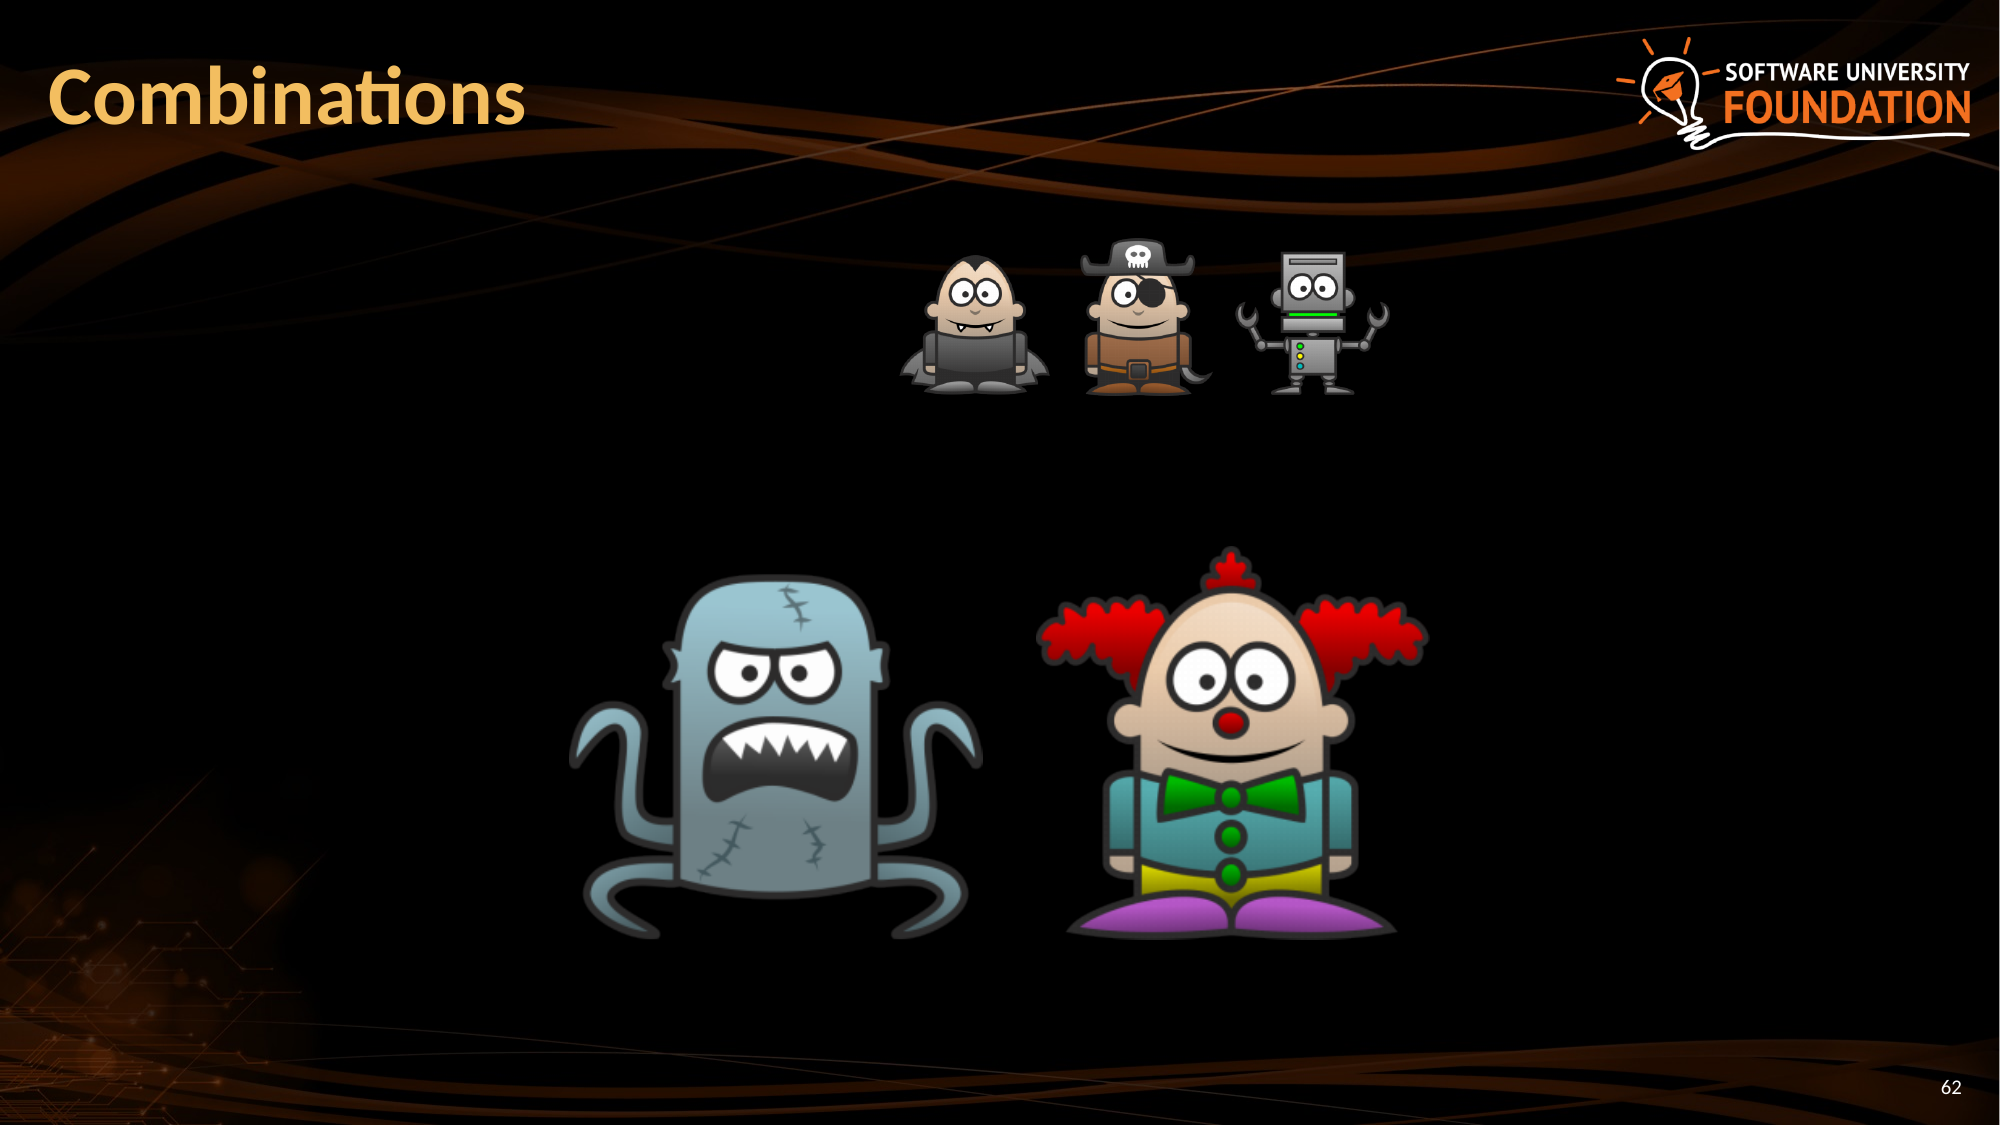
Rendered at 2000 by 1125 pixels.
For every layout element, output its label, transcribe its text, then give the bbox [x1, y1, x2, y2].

picture [0, 0, 2000, 1125]
title Combinations [30, 6, 1602, 189]
slide_number <number> [1897, 1070, 1968, 1103]
